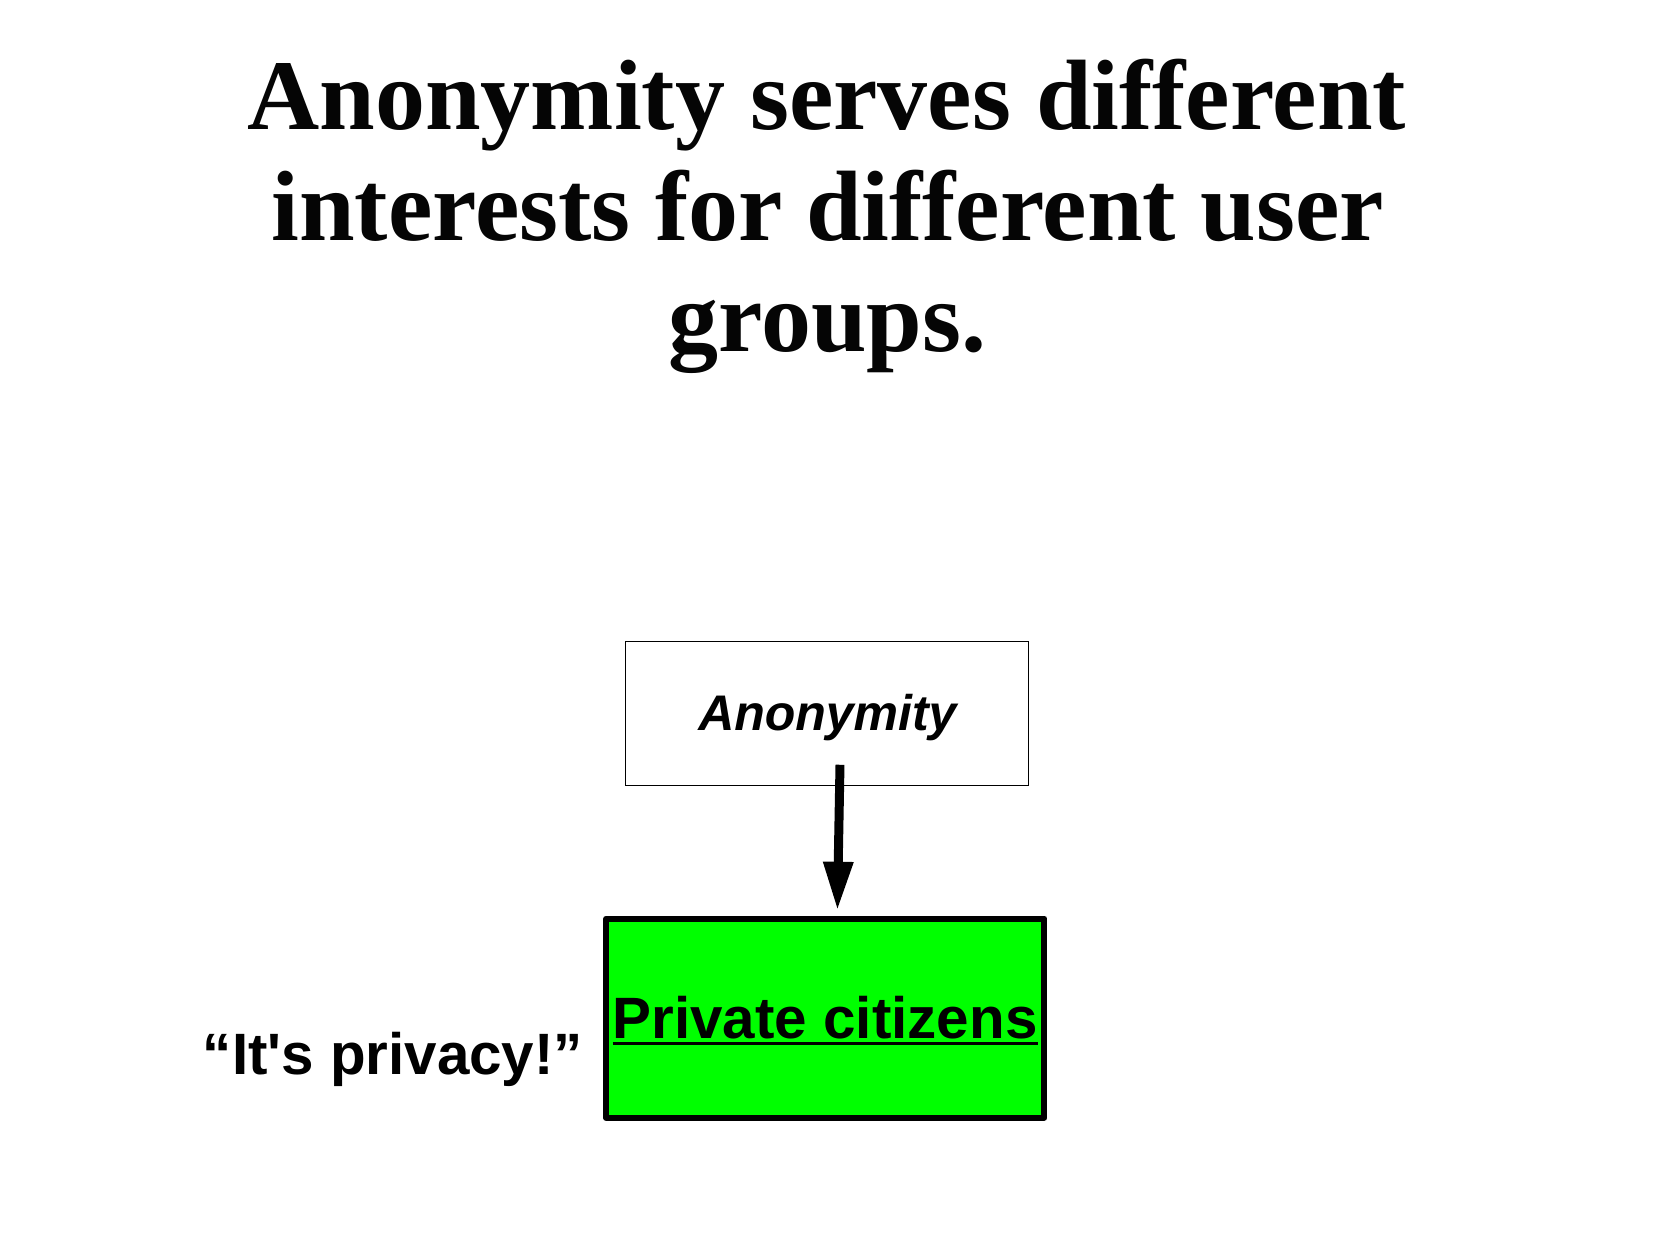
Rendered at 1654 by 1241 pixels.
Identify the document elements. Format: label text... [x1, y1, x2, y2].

text_box “It's privacy!” [188, 1014, 599, 1100]
text_box Private citizens [606, 918, 1045, 1118]
text_box Anonymity [625, 641, 1029, 786]
title Anonymity serves different interests for different user groups. [121, 40, 1534, 374]
